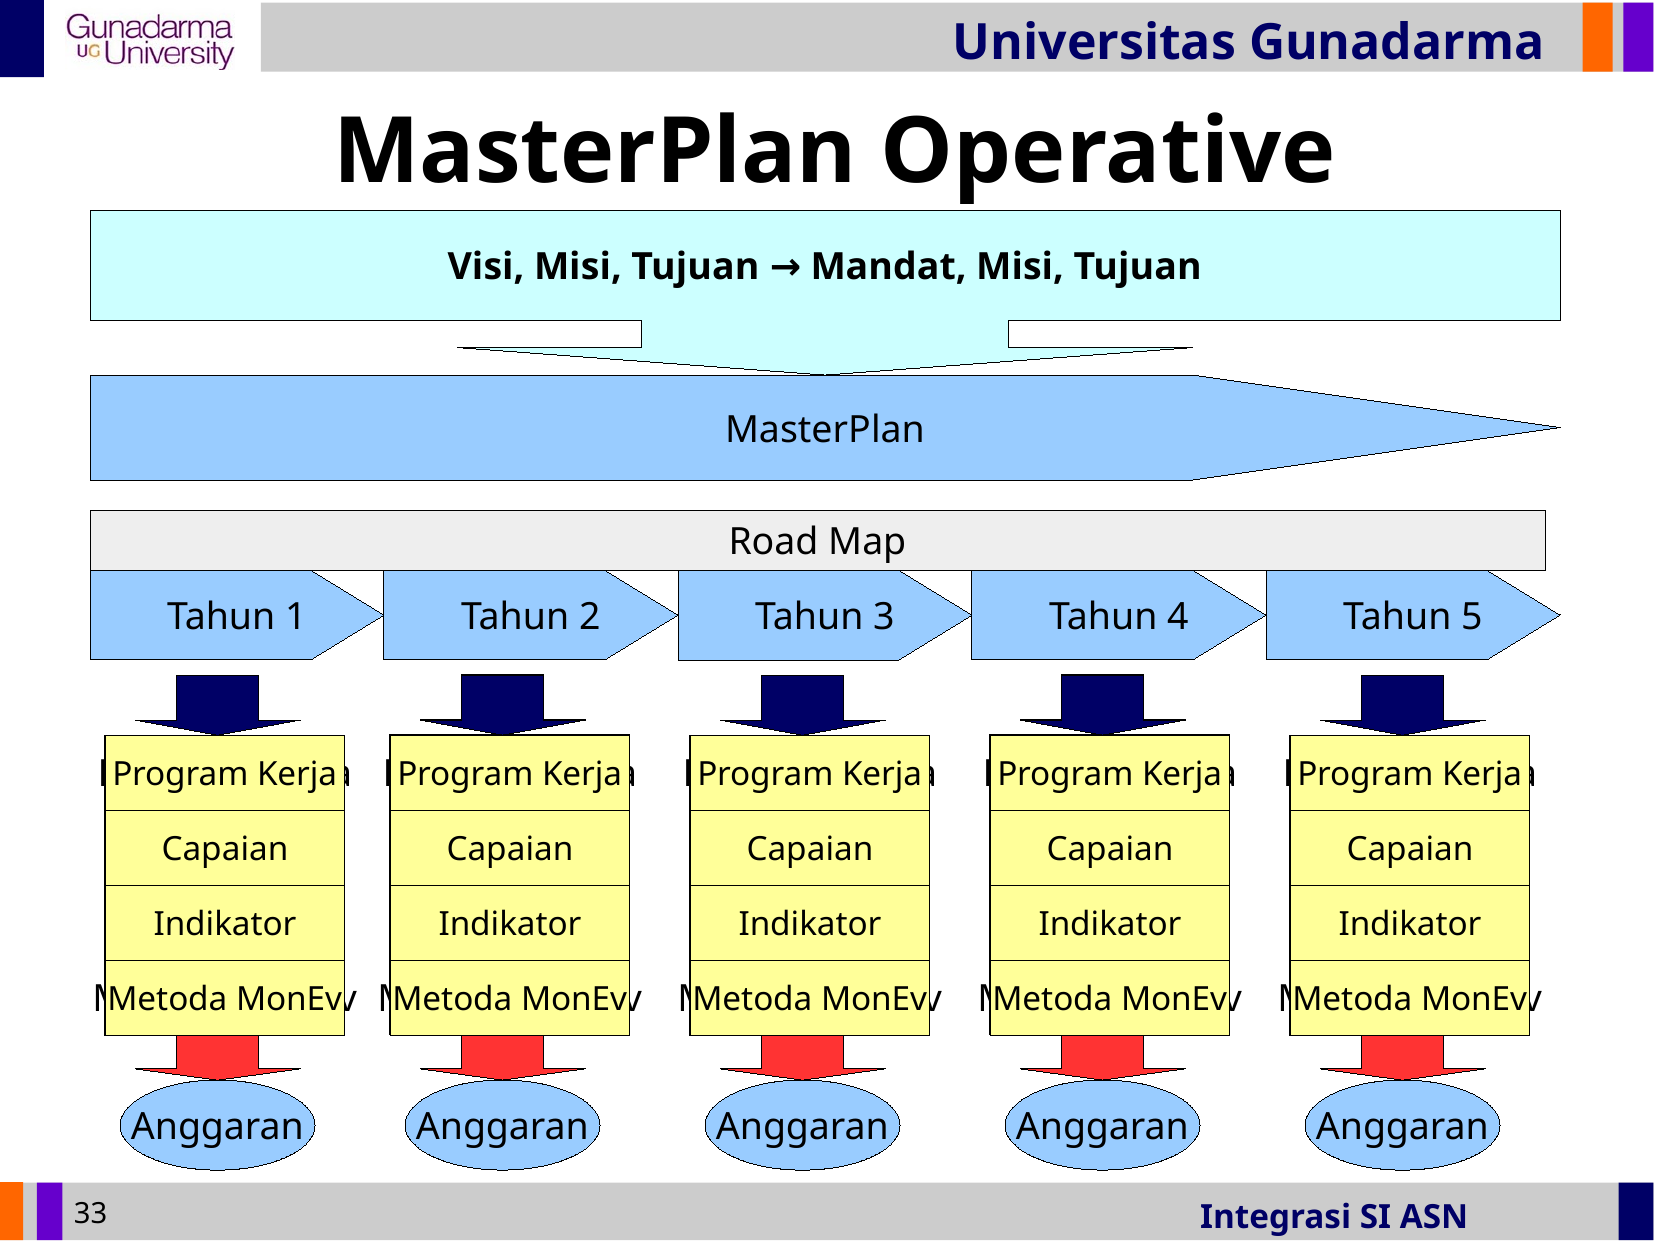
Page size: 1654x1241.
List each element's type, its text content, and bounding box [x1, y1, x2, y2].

text_box Program Kerja [990, 735, 1230, 810]
text_box Tahun 5 [1266, 571, 1561, 660]
text_box Indikator [105, 885, 345, 960]
text_box Anggaran [705, 1080, 901, 1171]
text_box Metoda MonEv [390, 960, 630, 1036]
text_box [420, 674, 586, 736]
text_box [1320, 1035, 1486, 1081]
text_box Metoda MonEv [990, 960, 1230, 1036]
text_box Capaian [390, 810, 630, 885]
text_box Capaian [105, 810, 345, 885]
text_box Indikator [690, 885, 930, 960]
text_box Visi, Misi, Tujuan → Mandat, Misi, Tujuan [90, 210, 1561, 376]
text_box MasterPlan [90, 375, 1561, 481]
text_box Program Kerja [390, 735, 630, 810]
text_box [1320, 675, 1486, 736]
text_box Tahun 4 [971, 571, 1266, 660]
text_box Capaian [690, 810, 930, 885]
text_box Metoda MonEv [105, 960, 345, 1036]
text_box Metoda MonEv [1290, 960, 1530, 1036]
text_box [420, 1035, 586, 1081]
text_box Indikator [390, 885, 630, 960]
text_box Anggaran [405, 1080, 601, 1171]
text_box Tahun 2 [383, 571, 678, 660]
text_box Program Kerja [1290, 735, 1530, 810]
text_box [720, 675, 886, 736]
title MasterPlan Operative [78, 84, 1592, 211]
text_box Indikator [1290, 885, 1530, 960]
text_box Anggaran [120, 1080, 316, 1171]
text_box [1020, 674, 1186, 736]
text_box Capaian [1290, 810, 1530, 885]
text_box [1020, 1035, 1186, 1081]
text_box [720, 1035, 886, 1081]
text_box Indikator [990, 885, 1230, 960]
text_box Metoda MonEv [690, 960, 930, 1036]
text_box Anggaran [1305, 1080, 1501, 1171]
text_box [135, 675, 301, 736]
text_box [135, 1035, 301, 1081]
text_box Program Kerja [690, 735, 930, 810]
text_box Tahun 1 [90, 571, 383, 660]
text_box Tahun 3 [678, 571, 971, 661]
text_box Road Map [90, 510, 1546, 571]
picture [65, 0, 235, 70]
text_box Program Kerja [105, 735, 345, 810]
text_box Anggaran [1005, 1080, 1201, 1171]
text_box Capaian [990, 810, 1230, 885]
